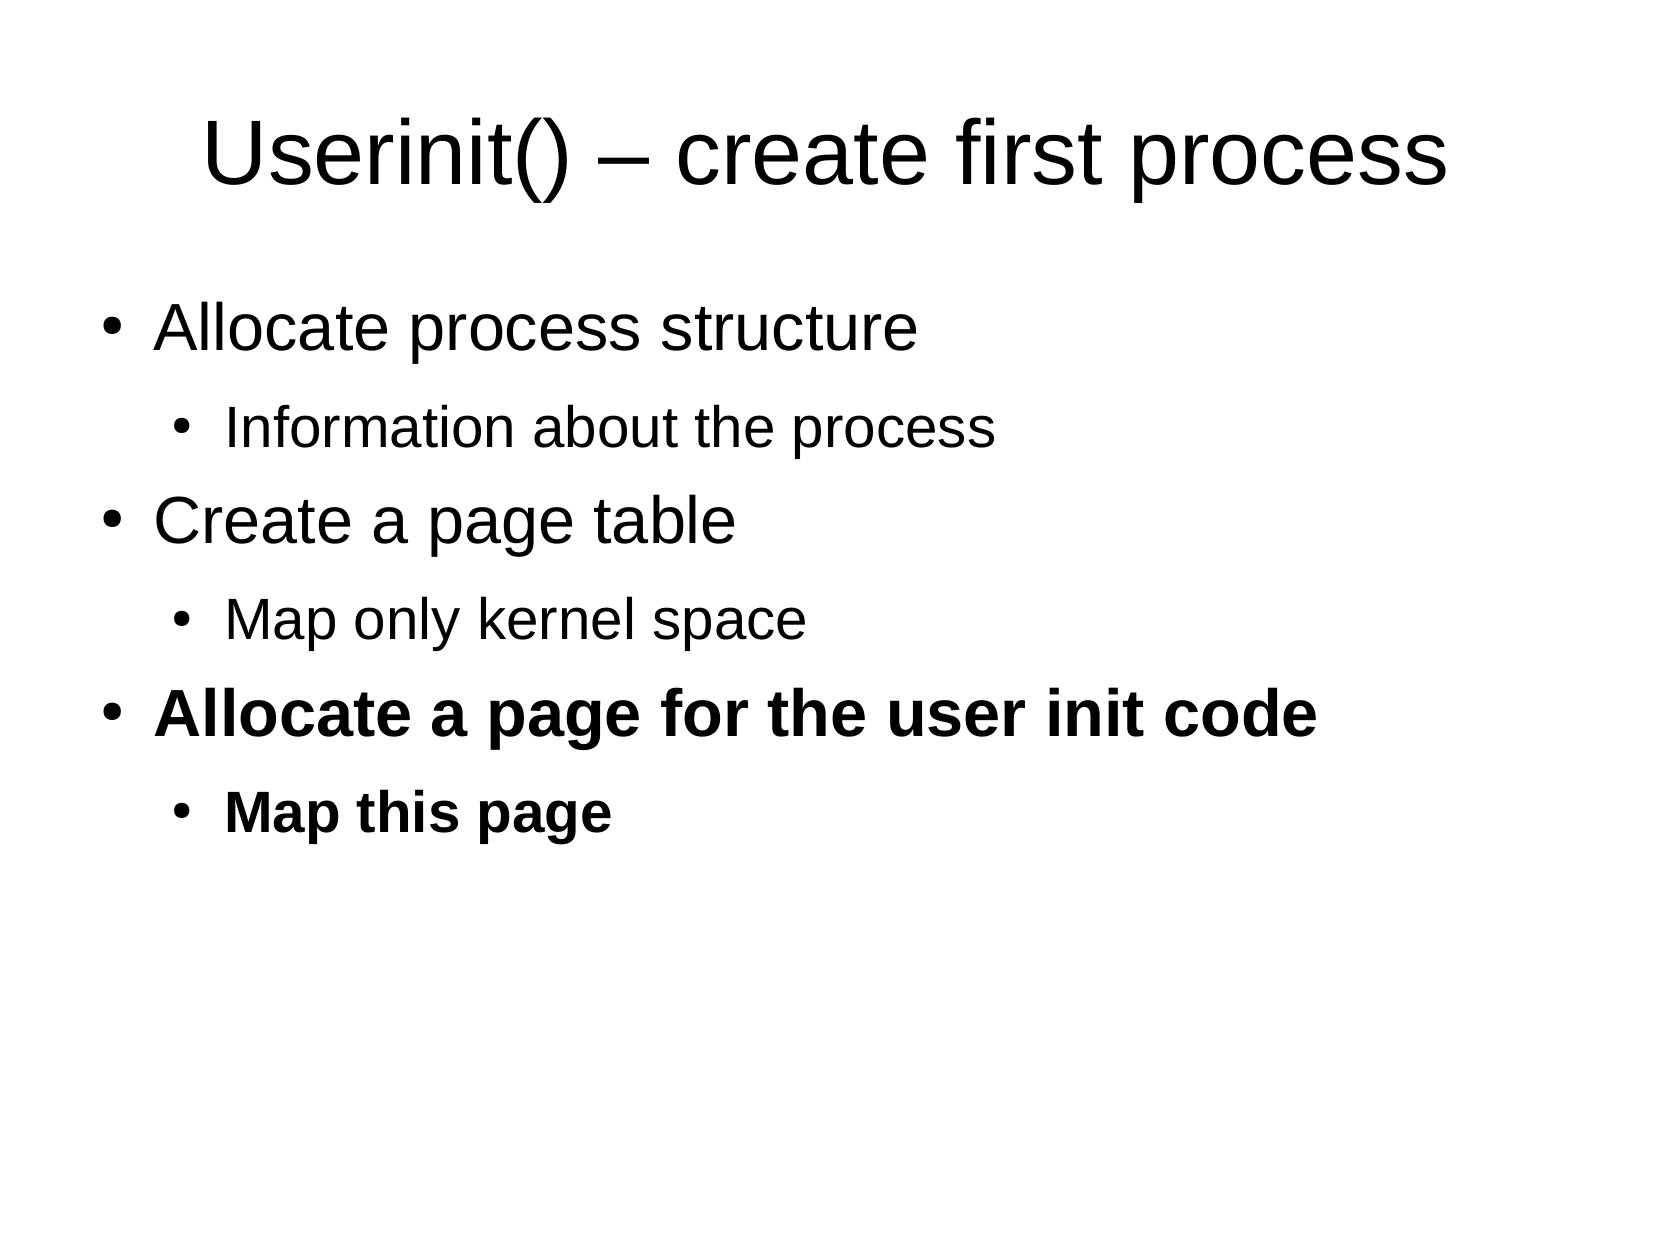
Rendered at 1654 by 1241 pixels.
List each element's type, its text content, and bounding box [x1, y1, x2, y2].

title Userinit() – create first process [82, 49, 1571, 257]
list Allocate process structure Information about the process Create a page table Map only kernel space Allocate a page for the user init code Map this page [82, 290, 1571, 1010]
